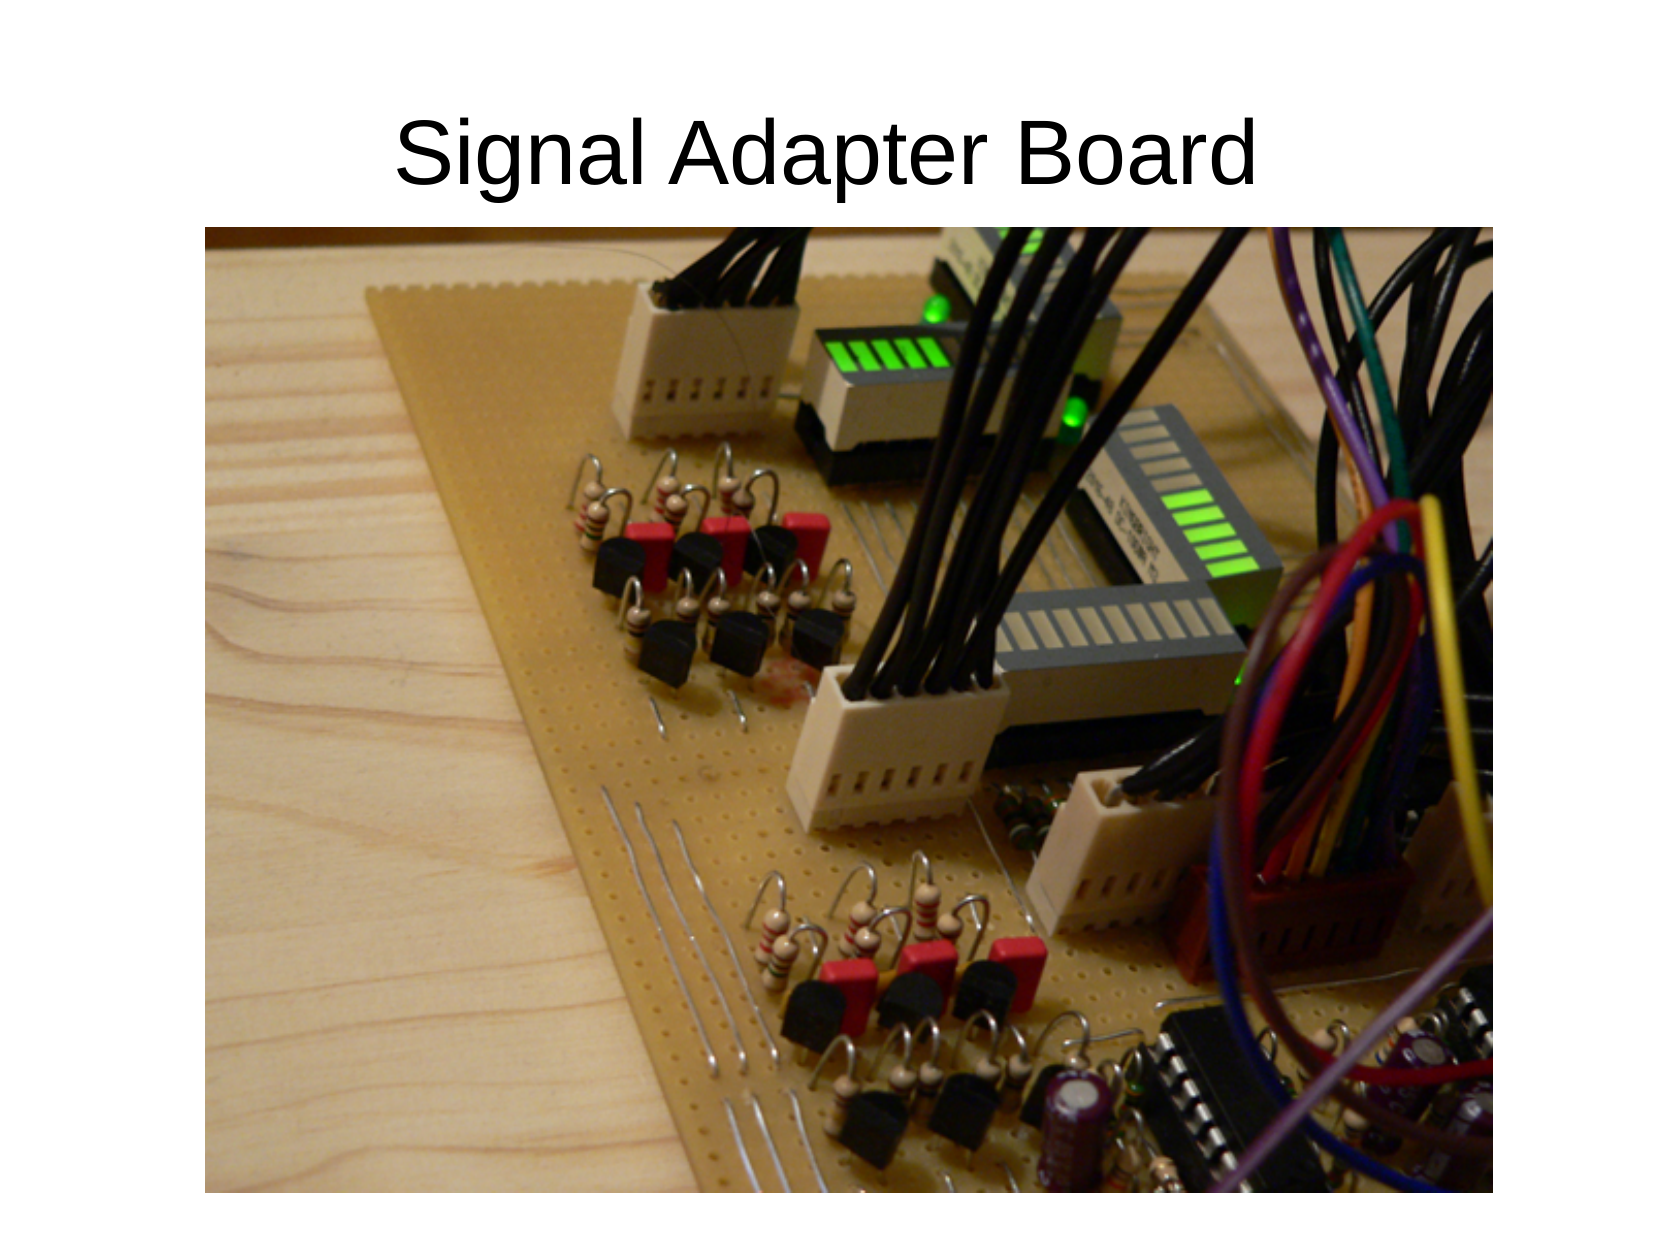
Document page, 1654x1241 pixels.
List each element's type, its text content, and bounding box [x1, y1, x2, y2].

title Signal Adapter Board [82, 49, 1571, 257]
picture [205, 227, 1493, 1193]
